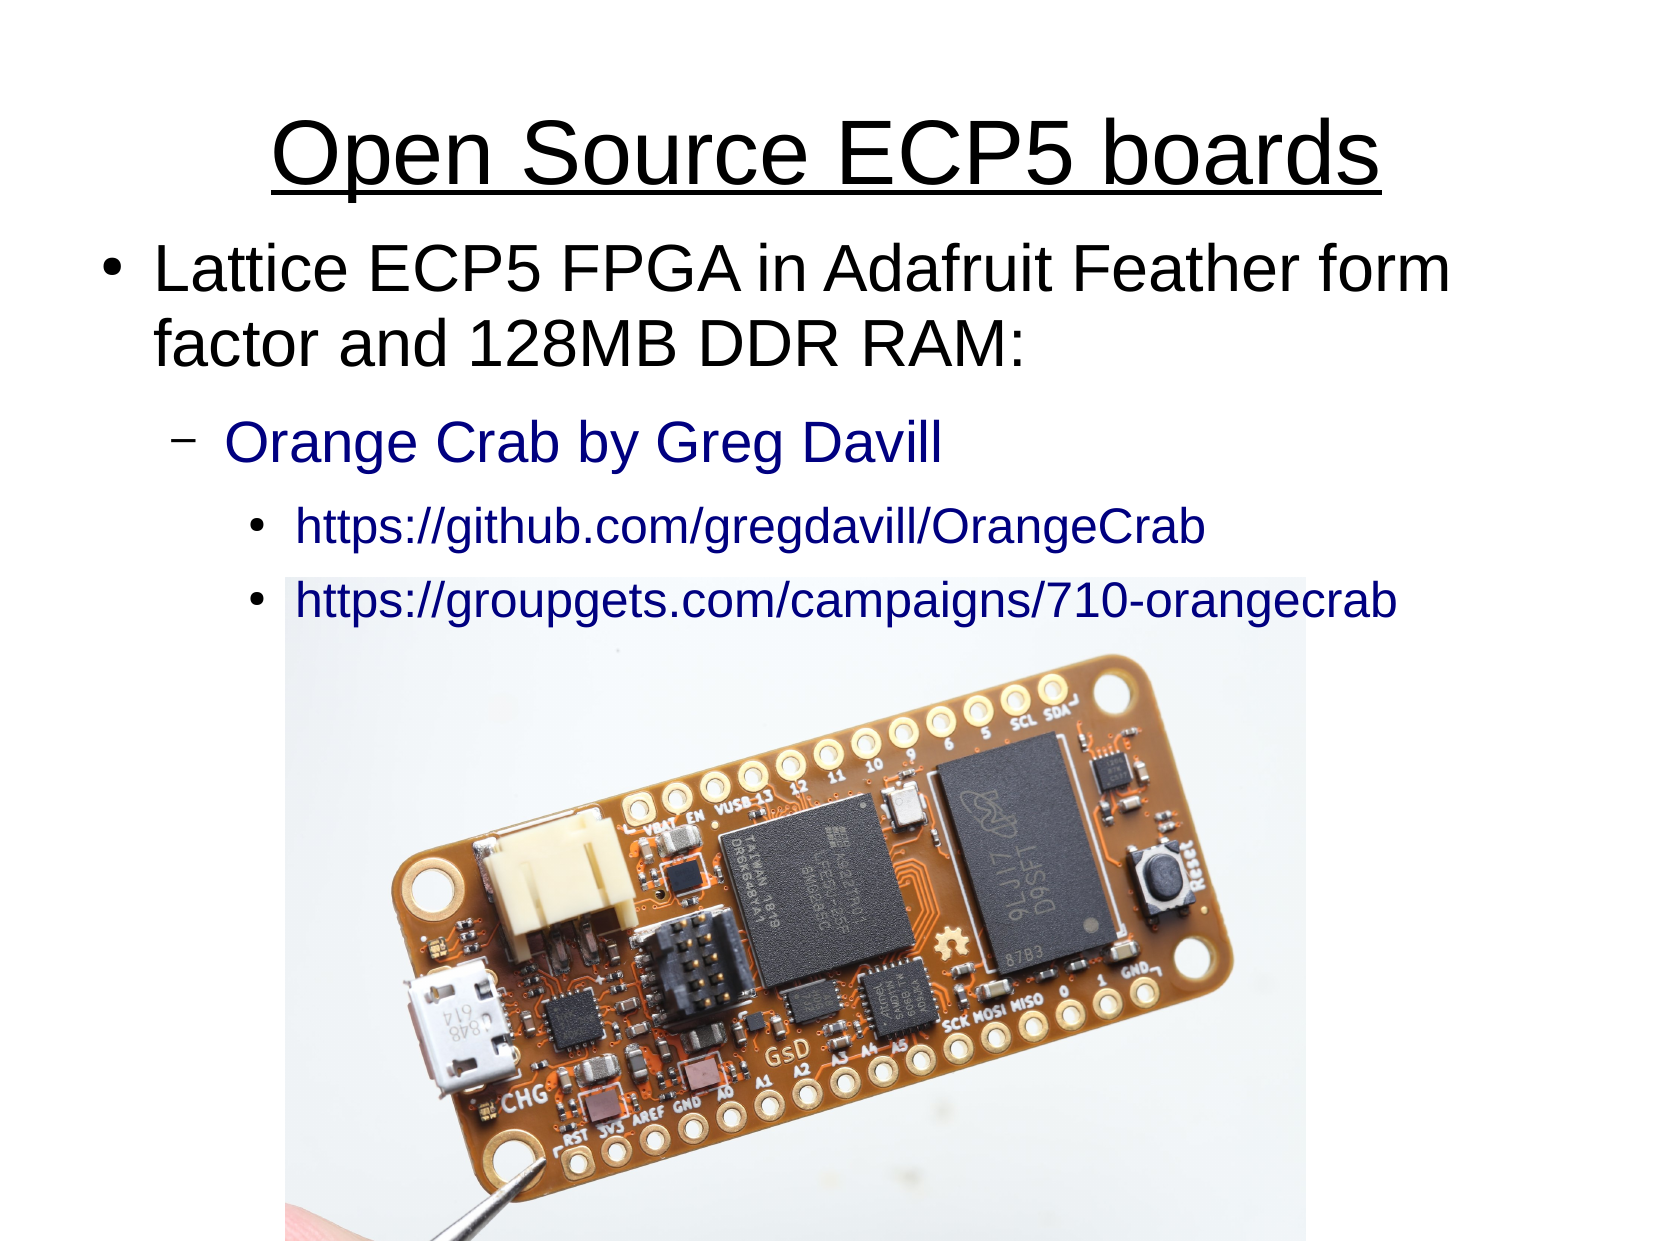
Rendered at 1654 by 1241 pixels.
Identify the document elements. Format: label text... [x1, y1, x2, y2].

title Open Source ECP5 boards [82, 49, 1571, 257]
list Lattice ECP5 FPGA in Adafruit Feather form factor and 128MB DDR RAM: Orange Crab by Greg Davill https://github.com/gregdavill/OrangeCrab https://groupgets.com/campaigns/710-orangecrab [82, 257, 1571, 1044]
picture [285, 1044, 1306, 1241]
